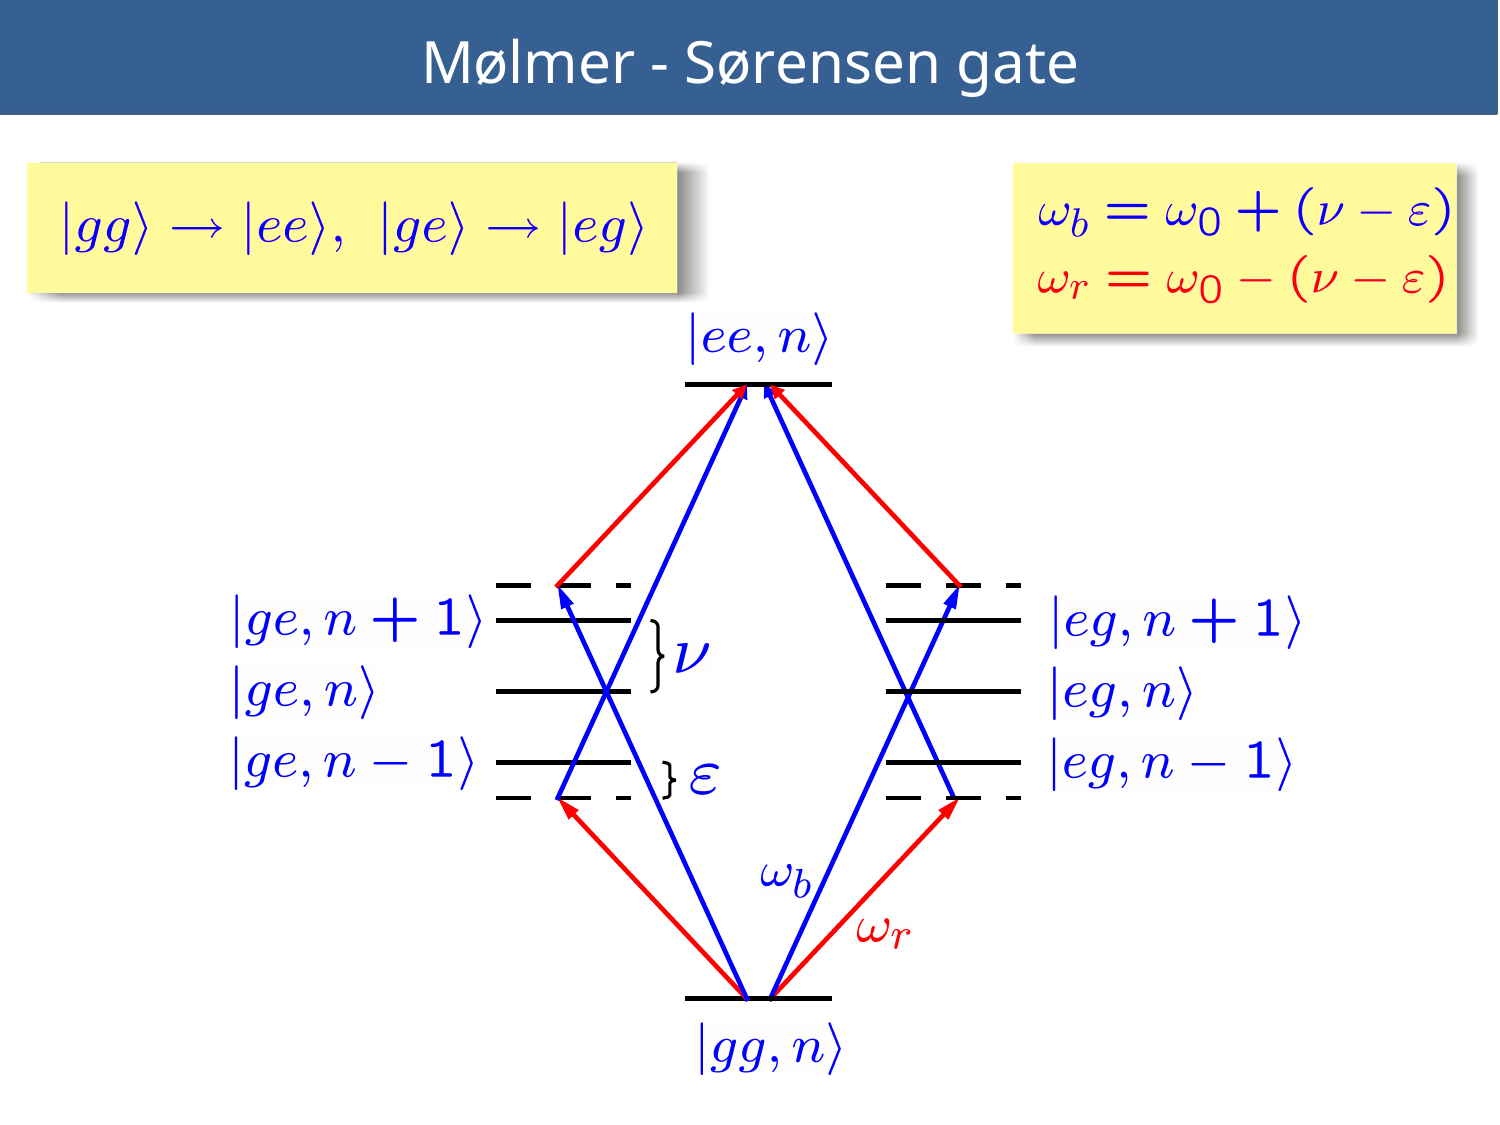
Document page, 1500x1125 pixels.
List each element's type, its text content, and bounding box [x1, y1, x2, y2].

picture [232, 736, 475, 790]
picture [856, 918, 911, 950]
picture [759, 863, 811, 898]
picture [688, 761, 722, 798]
picture [699, 1022, 842, 1075]
picture [1012, 162, 1479, 347]
picture [1050, 737, 1293, 791]
picture [234, 594, 482, 648]
picture [690, 312, 828, 365]
picture [235, 665, 376, 719]
picture [1053, 666, 1194, 720]
picture [26, 162, 710, 303]
text_box Mølmer - Sørensen gate [46, 17, 1454, 103]
picture [675, 640, 712, 674]
picture [1053, 595, 1301, 649]
